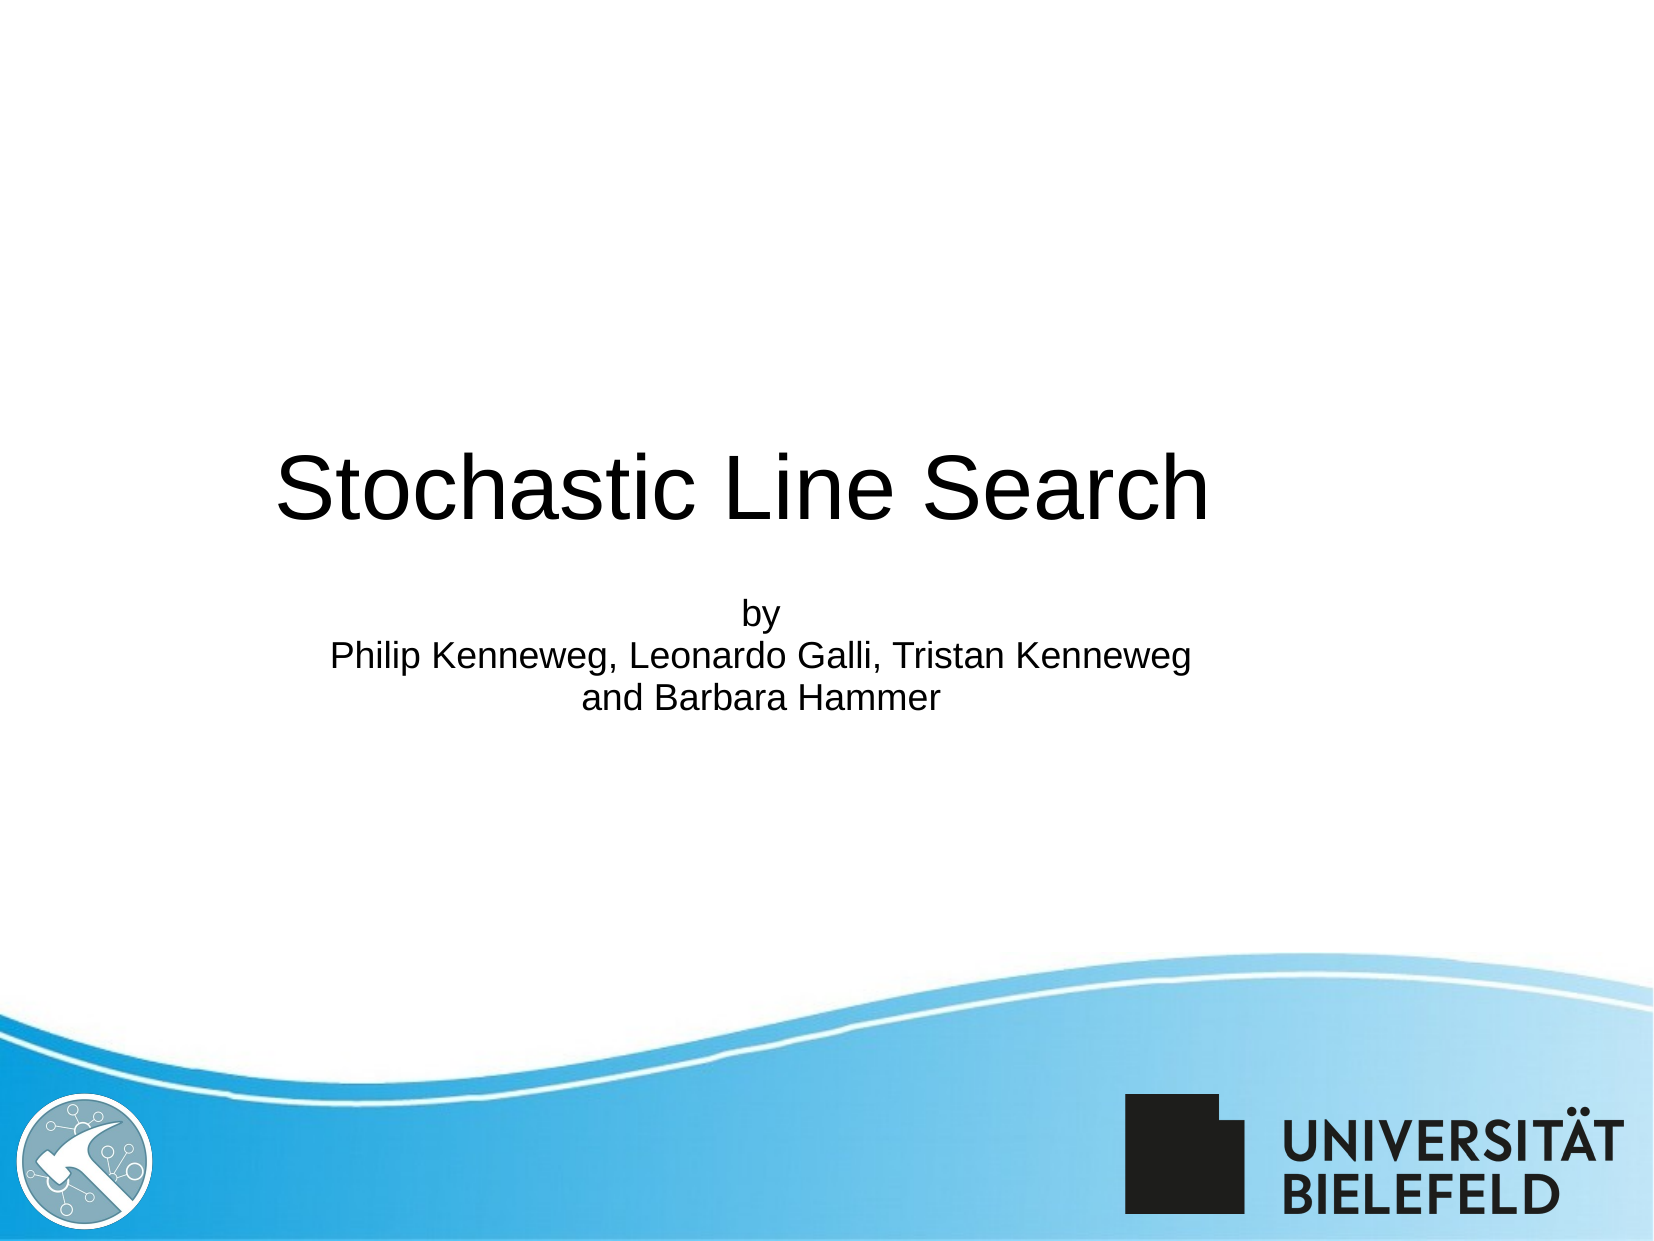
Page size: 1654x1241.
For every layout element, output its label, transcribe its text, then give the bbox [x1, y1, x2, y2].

title Stochastic Line Search [0, 384, 1489, 592]
text_box by Philip Kenneweg, Leonardo Galli, Tristan Kenneweg and Barbara Hammer [315, 585, 1216, 766]
picture [0, 952, 1654, 1241]
